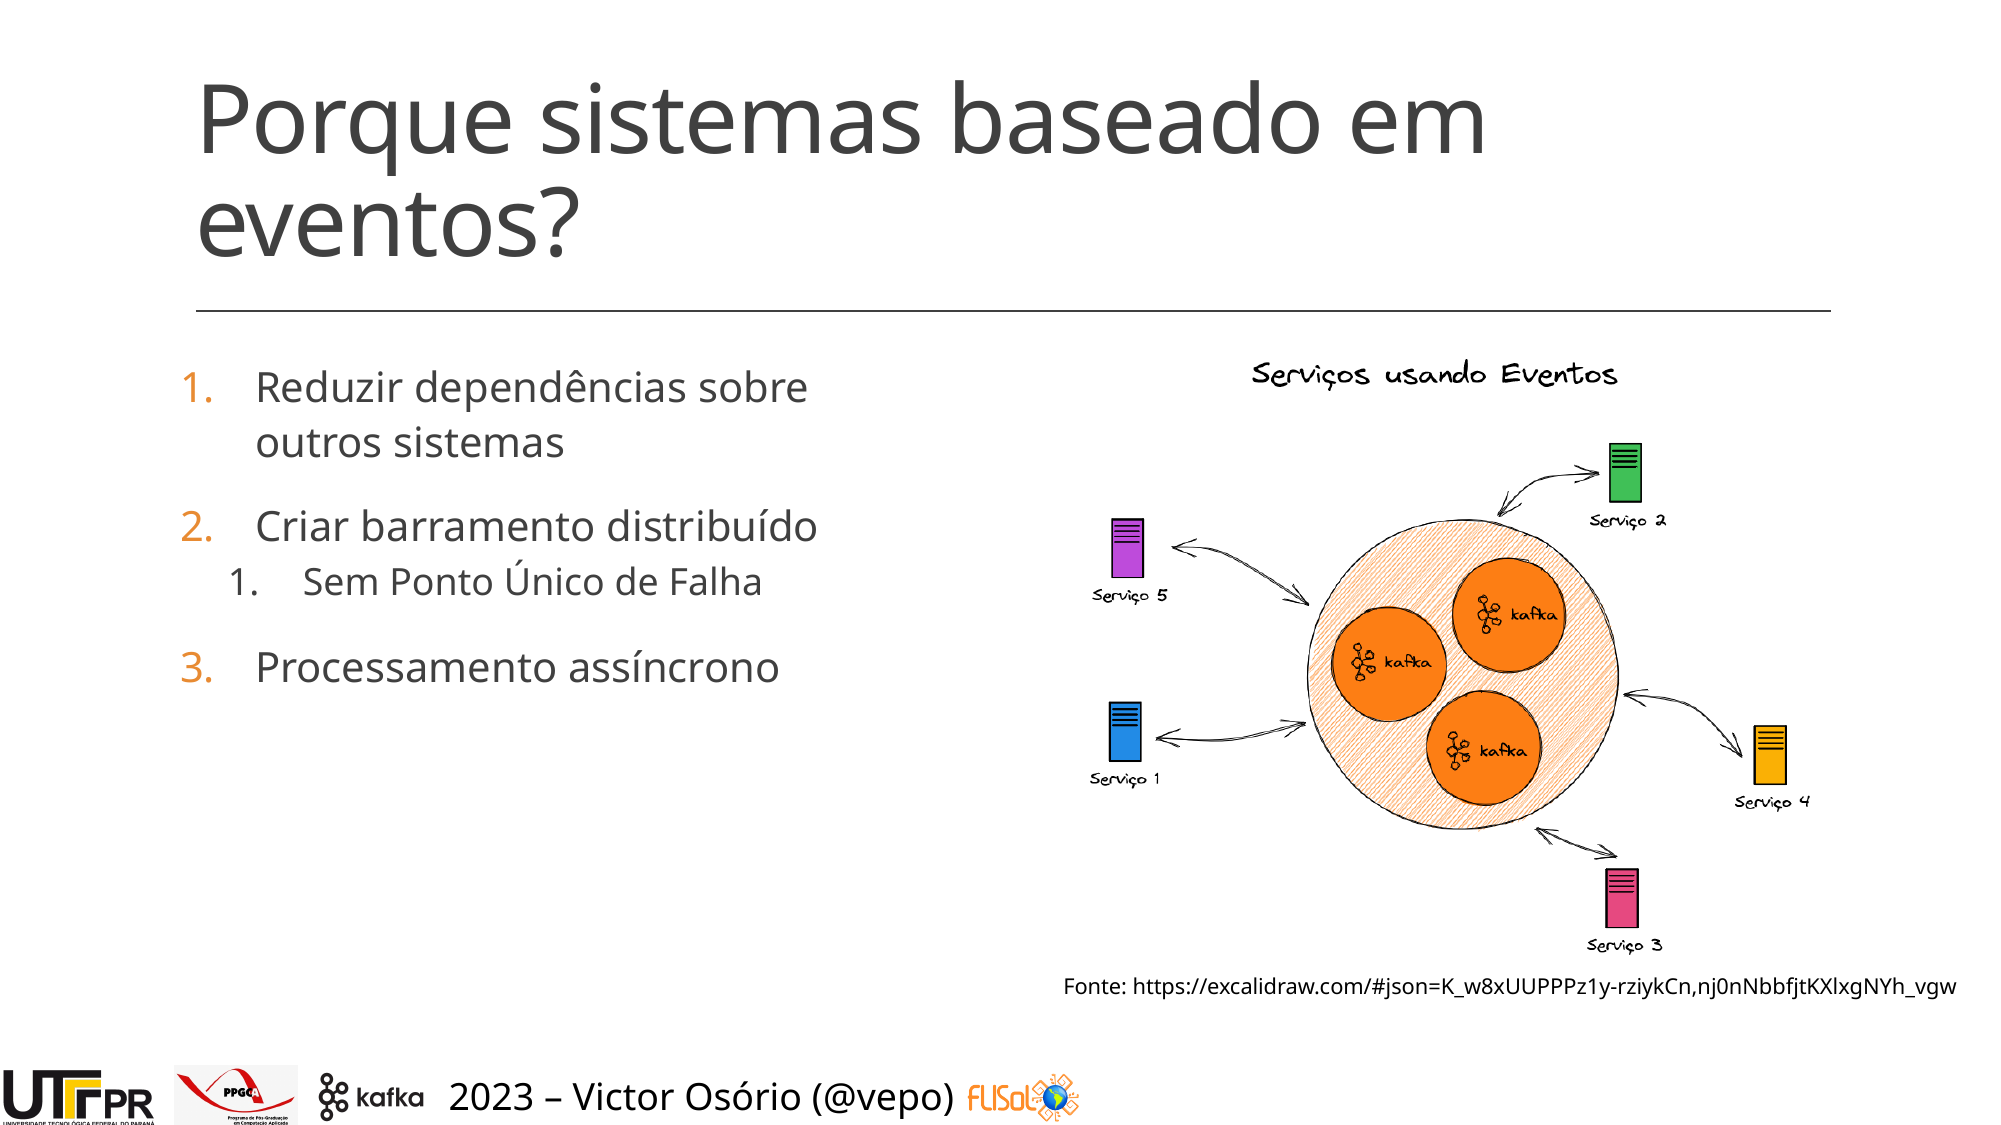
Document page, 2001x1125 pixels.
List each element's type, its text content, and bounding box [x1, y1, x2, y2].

title Porque sistemas baseado em eventos? [180, 47, 1830, 285]
text_box Fonte: https://excalidraw.com/#json=K_w8xUUPPPz1y-rziykCn,nj0nNbbfjtKXlxgNYh_vgw [1048, 965, 1974, 1007]
picture [1081, 347, 1818, 963]
list Reduzir dependências sobre outros sistemas Criar barramento distribuído Sem Ponto Único de Falha Processamento assíncrono [180, 347, 942, 963]
picture [174, 1065, 298, 1125]
picture [957, 1067, 1091, 1125]
picture [2, 1067, 156, 1125]
picture [315, 1066, 427, 1125]
